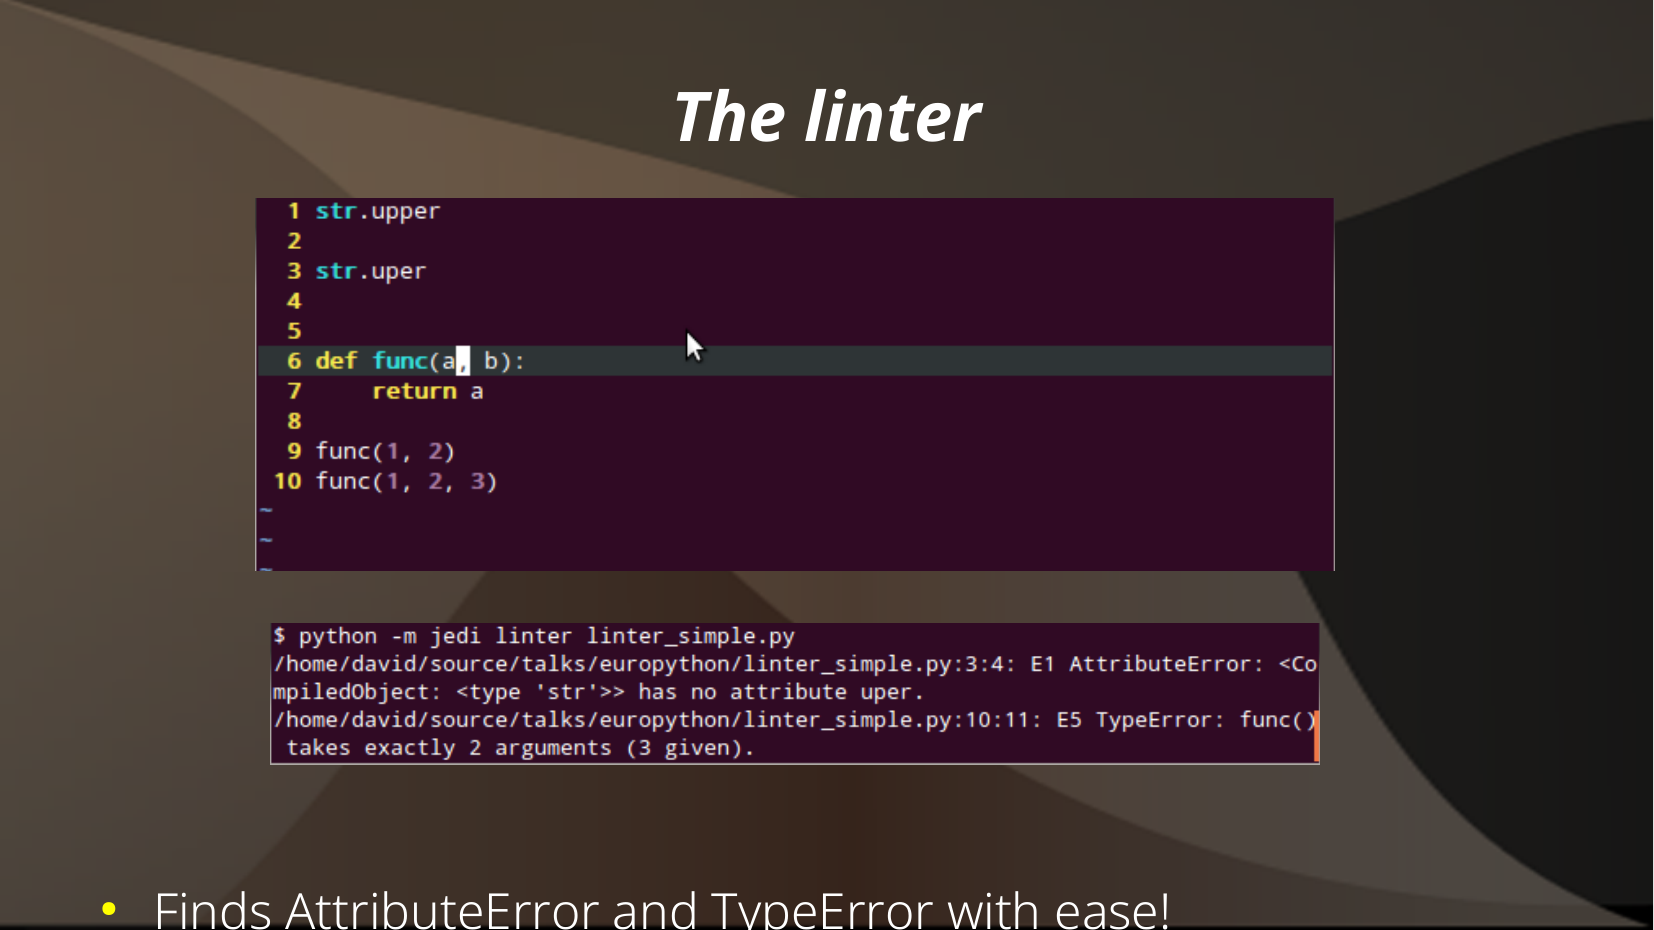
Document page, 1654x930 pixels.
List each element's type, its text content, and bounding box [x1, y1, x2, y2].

picture [768, 904, 785, 927]
picture [1137, 904, 1153, 914]
title The linter [82, 36, 1571, 193]
picture [1060, 904, 1076, 914]
picture [768, 925, 776, 930]
picture [1087, 916, 1102, 927]
picture [387, 904, 404, 927]
list Finds AttributeError and TypeError with ease! [82, 337, 1571, 878]
picture [797, 904, 813, 914]
picture [0, 0, 1654, 930]
picture [463, 904, 479, 914]
picture [557, 904, 575, 927]
picture [891, 904, 909, 927]
picture [617, 916, 632, 927]
picture [675, 904, 692, 927]
picture [225, 904, 242, 927]
